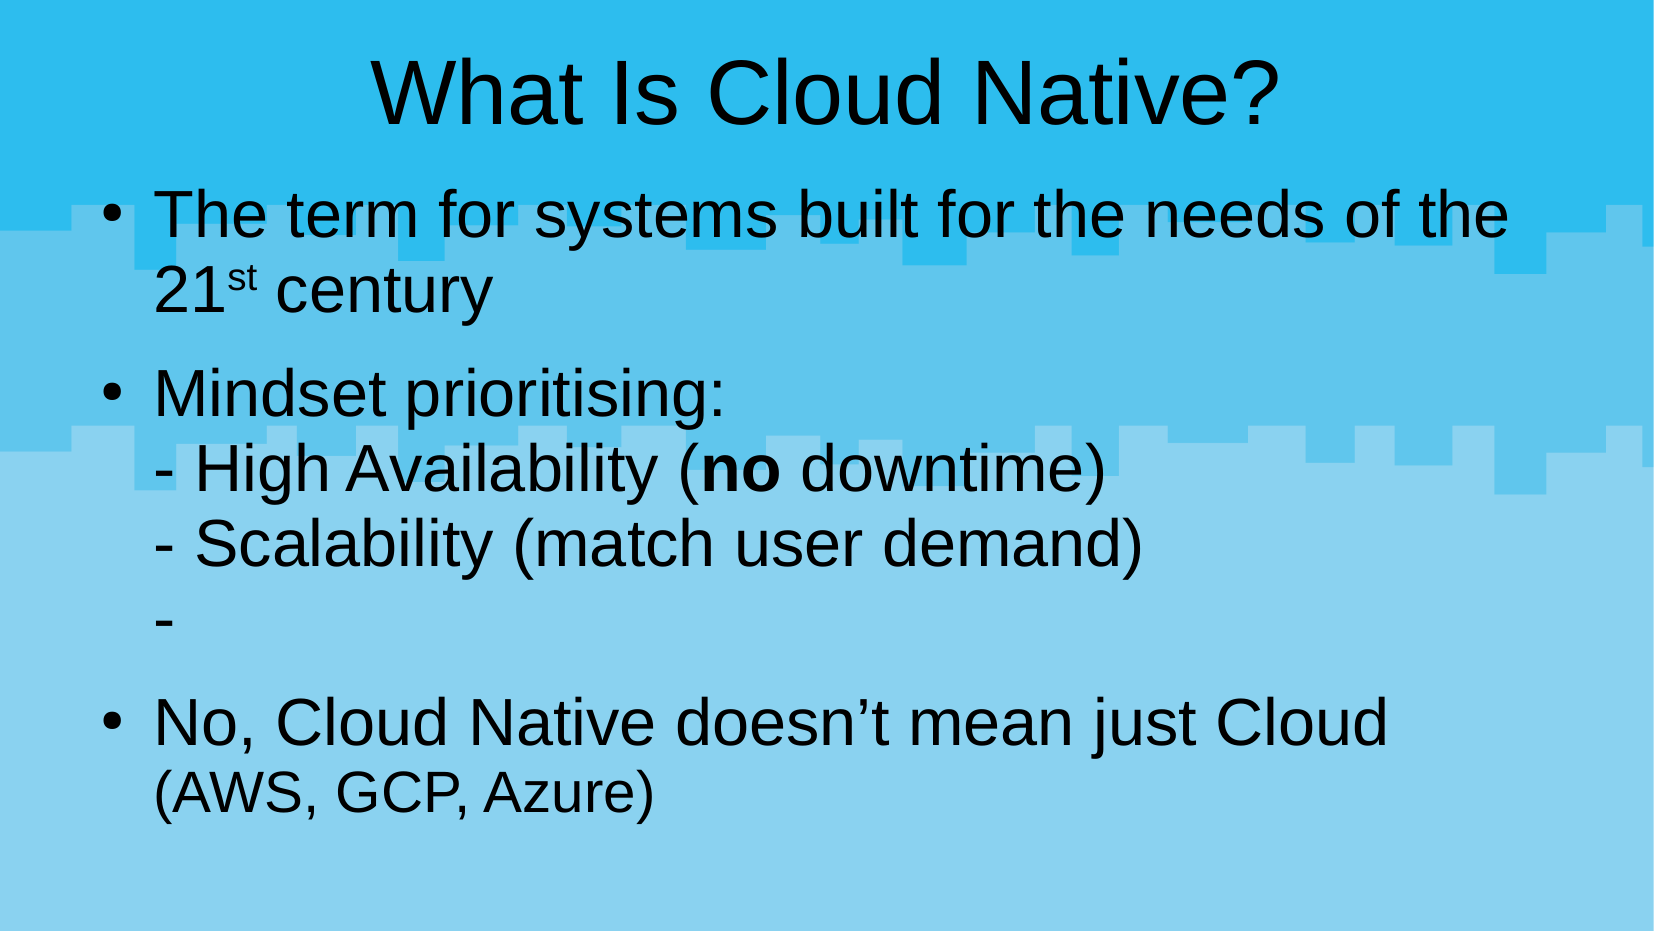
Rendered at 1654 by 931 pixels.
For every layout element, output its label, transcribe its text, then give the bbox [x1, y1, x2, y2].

list The term for systems built for the needs of the 21st century Mindset prioritising: - High Availability (no downtime) - Scalability (match user demand) - No, Cloud Native doesn’t mean just Cloud (AWS, GCP, Azure) [82, 177, 1571, 886]
picture [0, 0, 1654, 931]
title What Is Cloud Native? [82, 37, 1571, 148]
